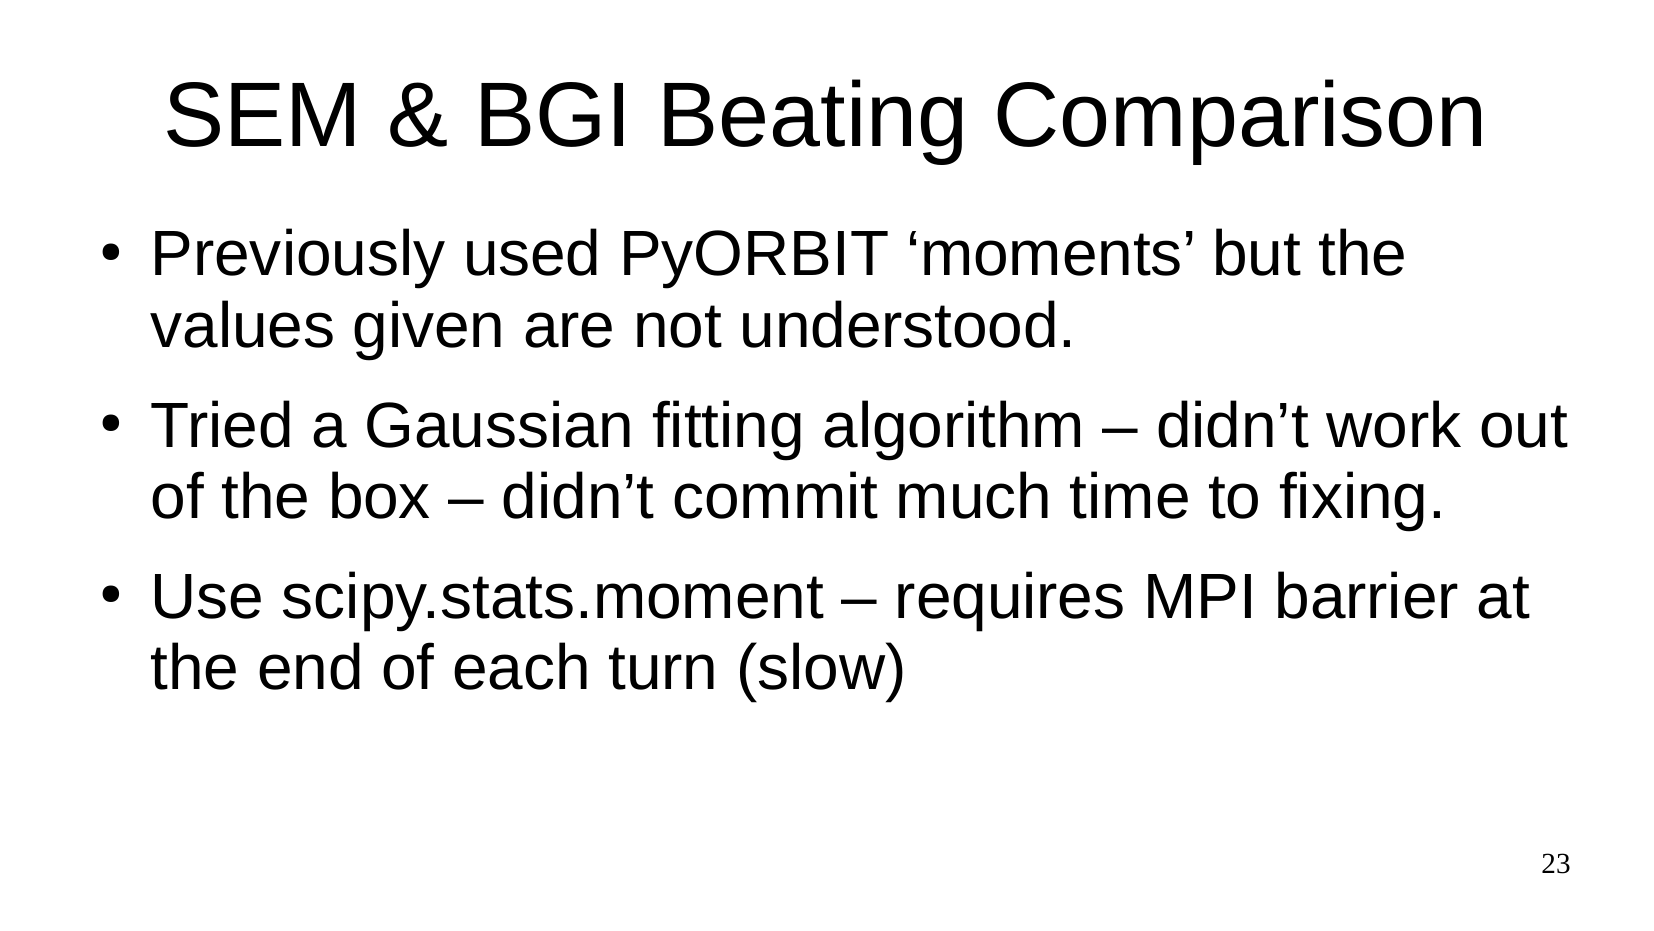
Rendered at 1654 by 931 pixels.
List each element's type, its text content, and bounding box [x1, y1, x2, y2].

title SEM & BGI Beating Comparison [82, 37, 1571, 193]
list Previously used PyORBIT ‘moments’ but the values given are not understood. Tried a Gaussian fitting algorithm – didn’t work out of the box – didn’t commit much time to fixing. Use scipy.stats.moment – requires MPI barrier at the end of each turn (slow) [82, 217, 1571, 758]
